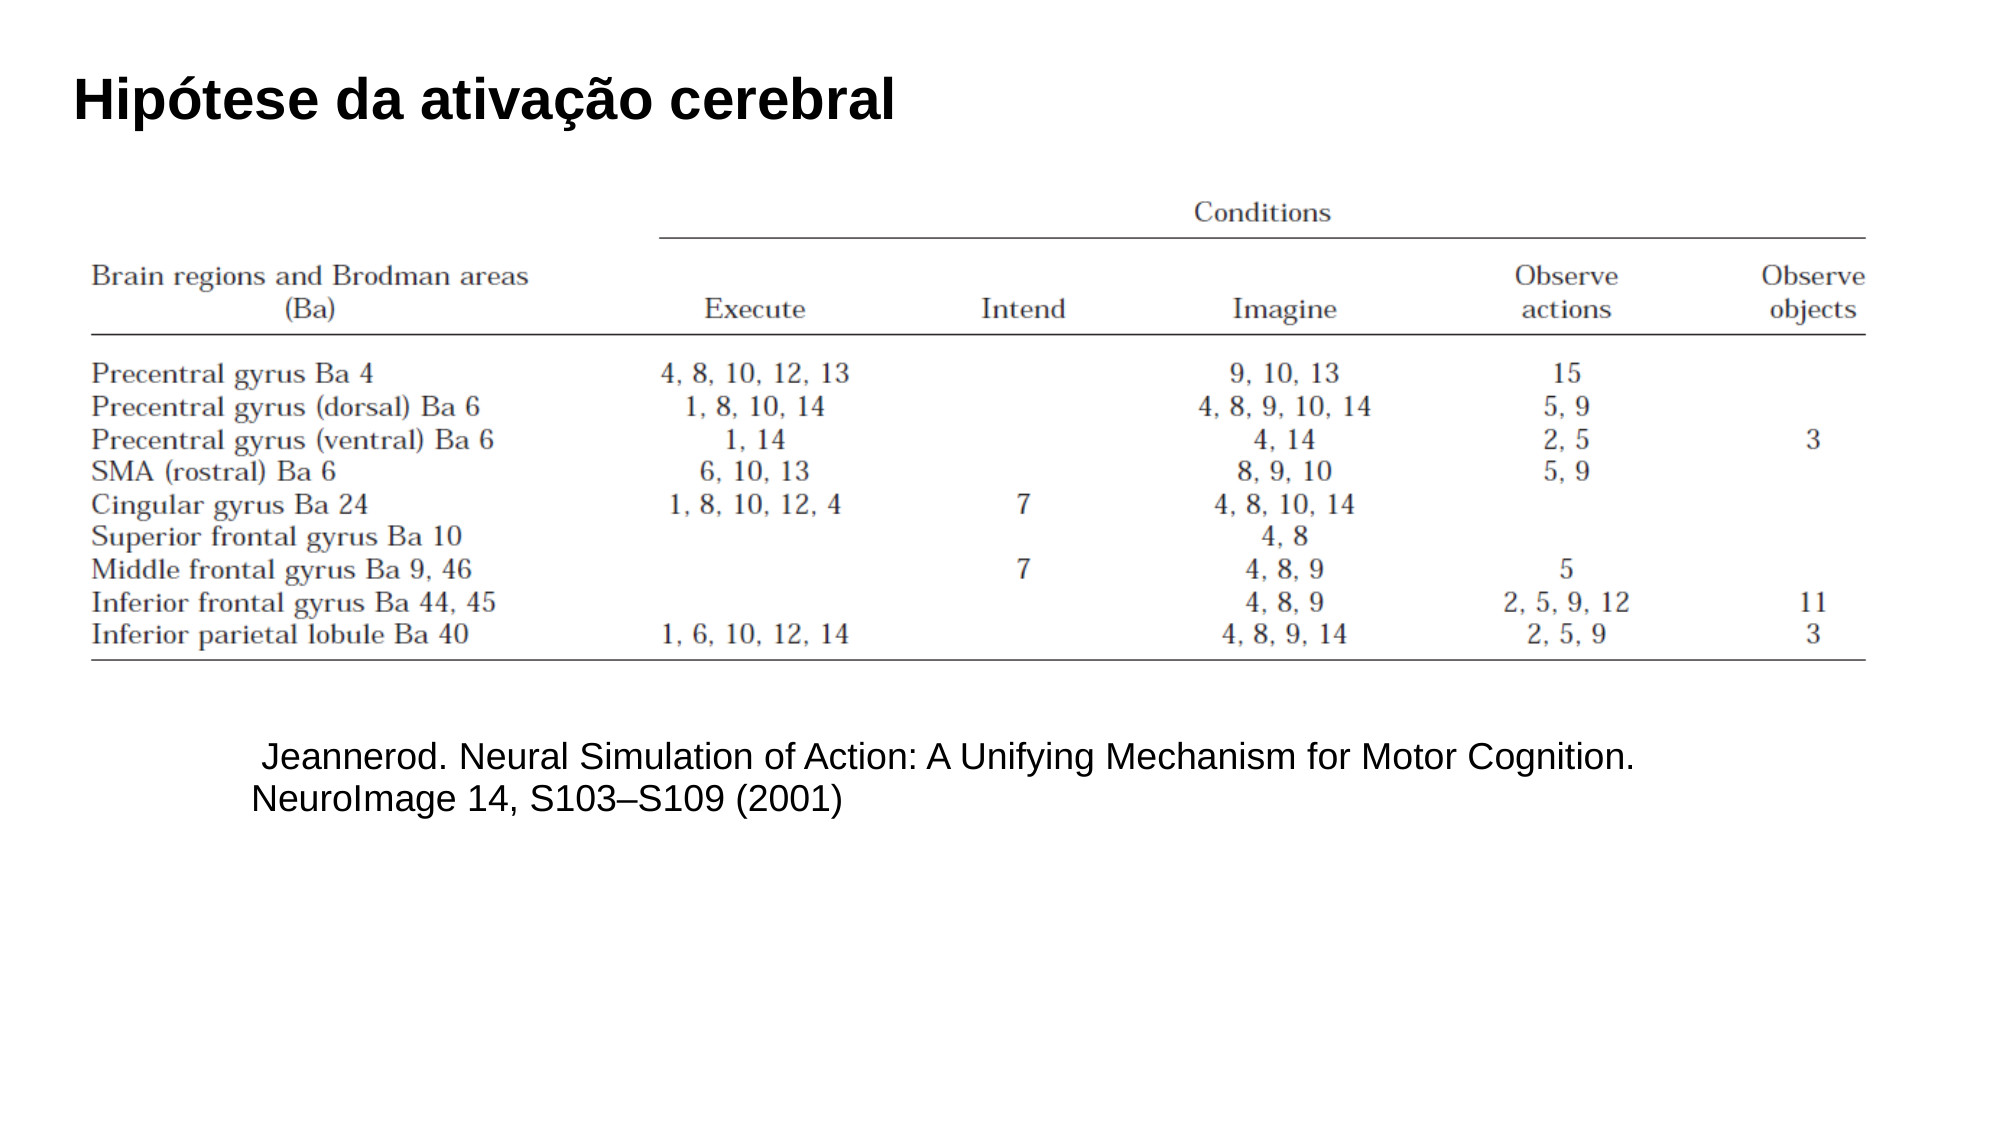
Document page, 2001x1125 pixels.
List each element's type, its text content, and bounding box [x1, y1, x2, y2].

text_box Hipótese da ativação cerebral [59, 59, 1155, 204]
picture [61, 177, 1890, 680]
text_box Jeannerod. Neural Simulation of Action: A Unifying Mechanism for Motor Cognition. NeuroImage 14, S103–S109 (2001) [236, 727, 1684, 827]
